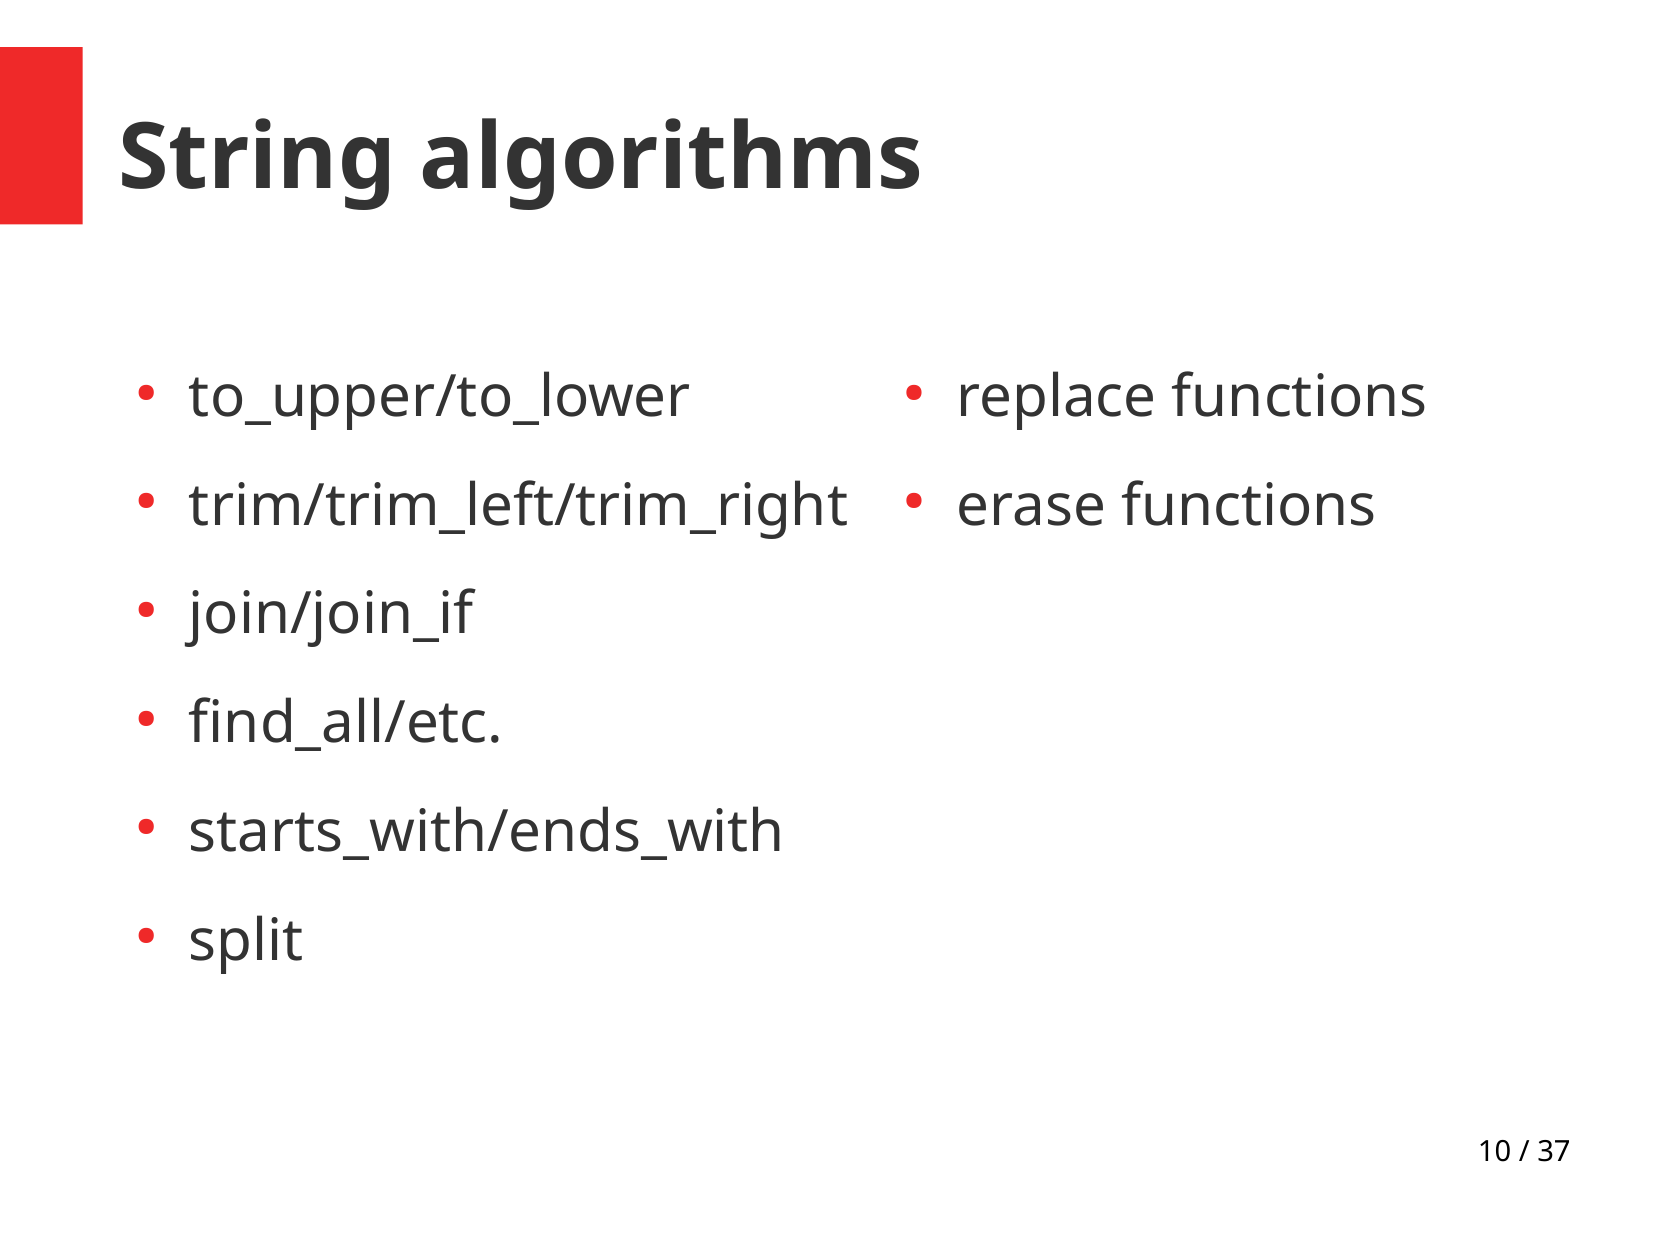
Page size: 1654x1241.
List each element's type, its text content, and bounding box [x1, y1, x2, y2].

list to_upper/to_lower trim/trim_left/trim_right join/join_if find_all/etc. starts_with/ends_with split [118, 354, 851, 1074]
title String algorithms [118, 49, 1571, 257]
list replace functions erase functions [885, 354, 1619, 1074]
